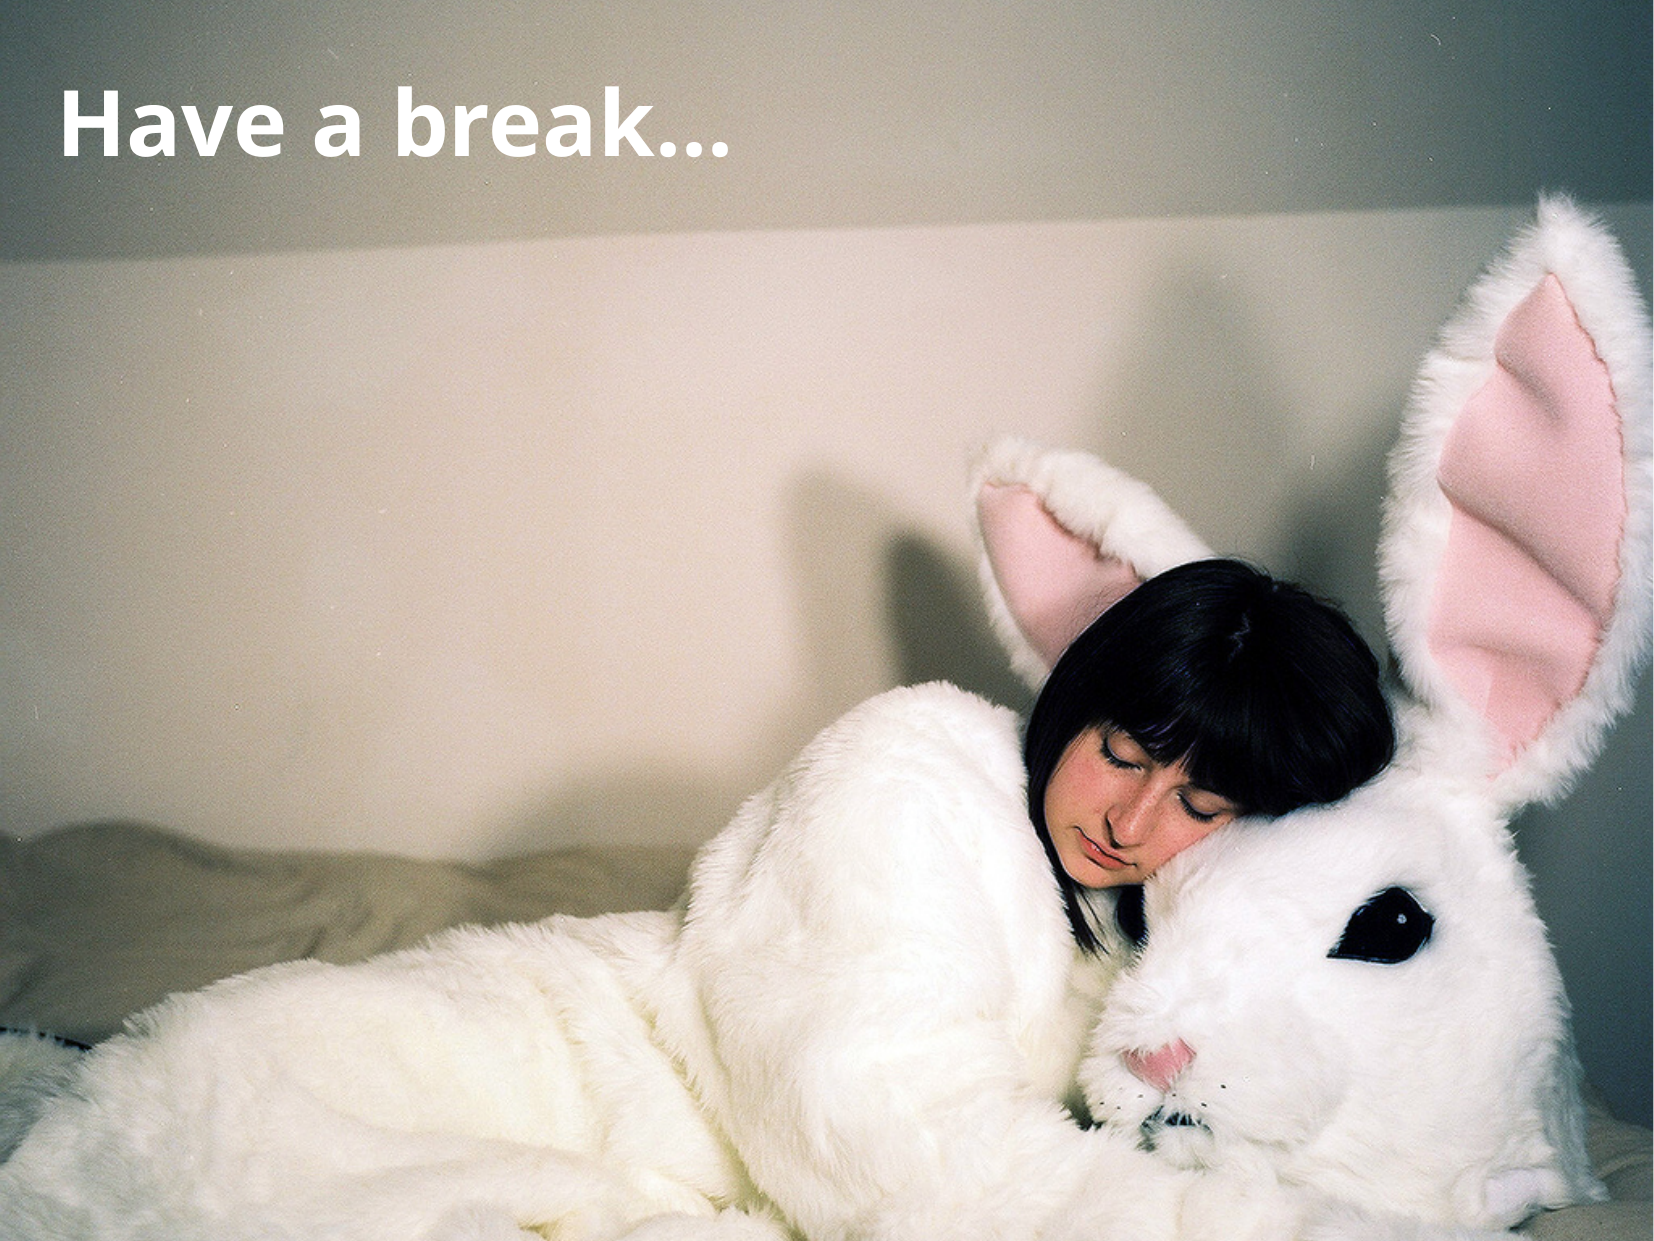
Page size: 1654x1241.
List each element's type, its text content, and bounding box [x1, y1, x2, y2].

text_box Have a break... [41, 50, 847, 178]
picture [0, 0, 1654, 1241]
